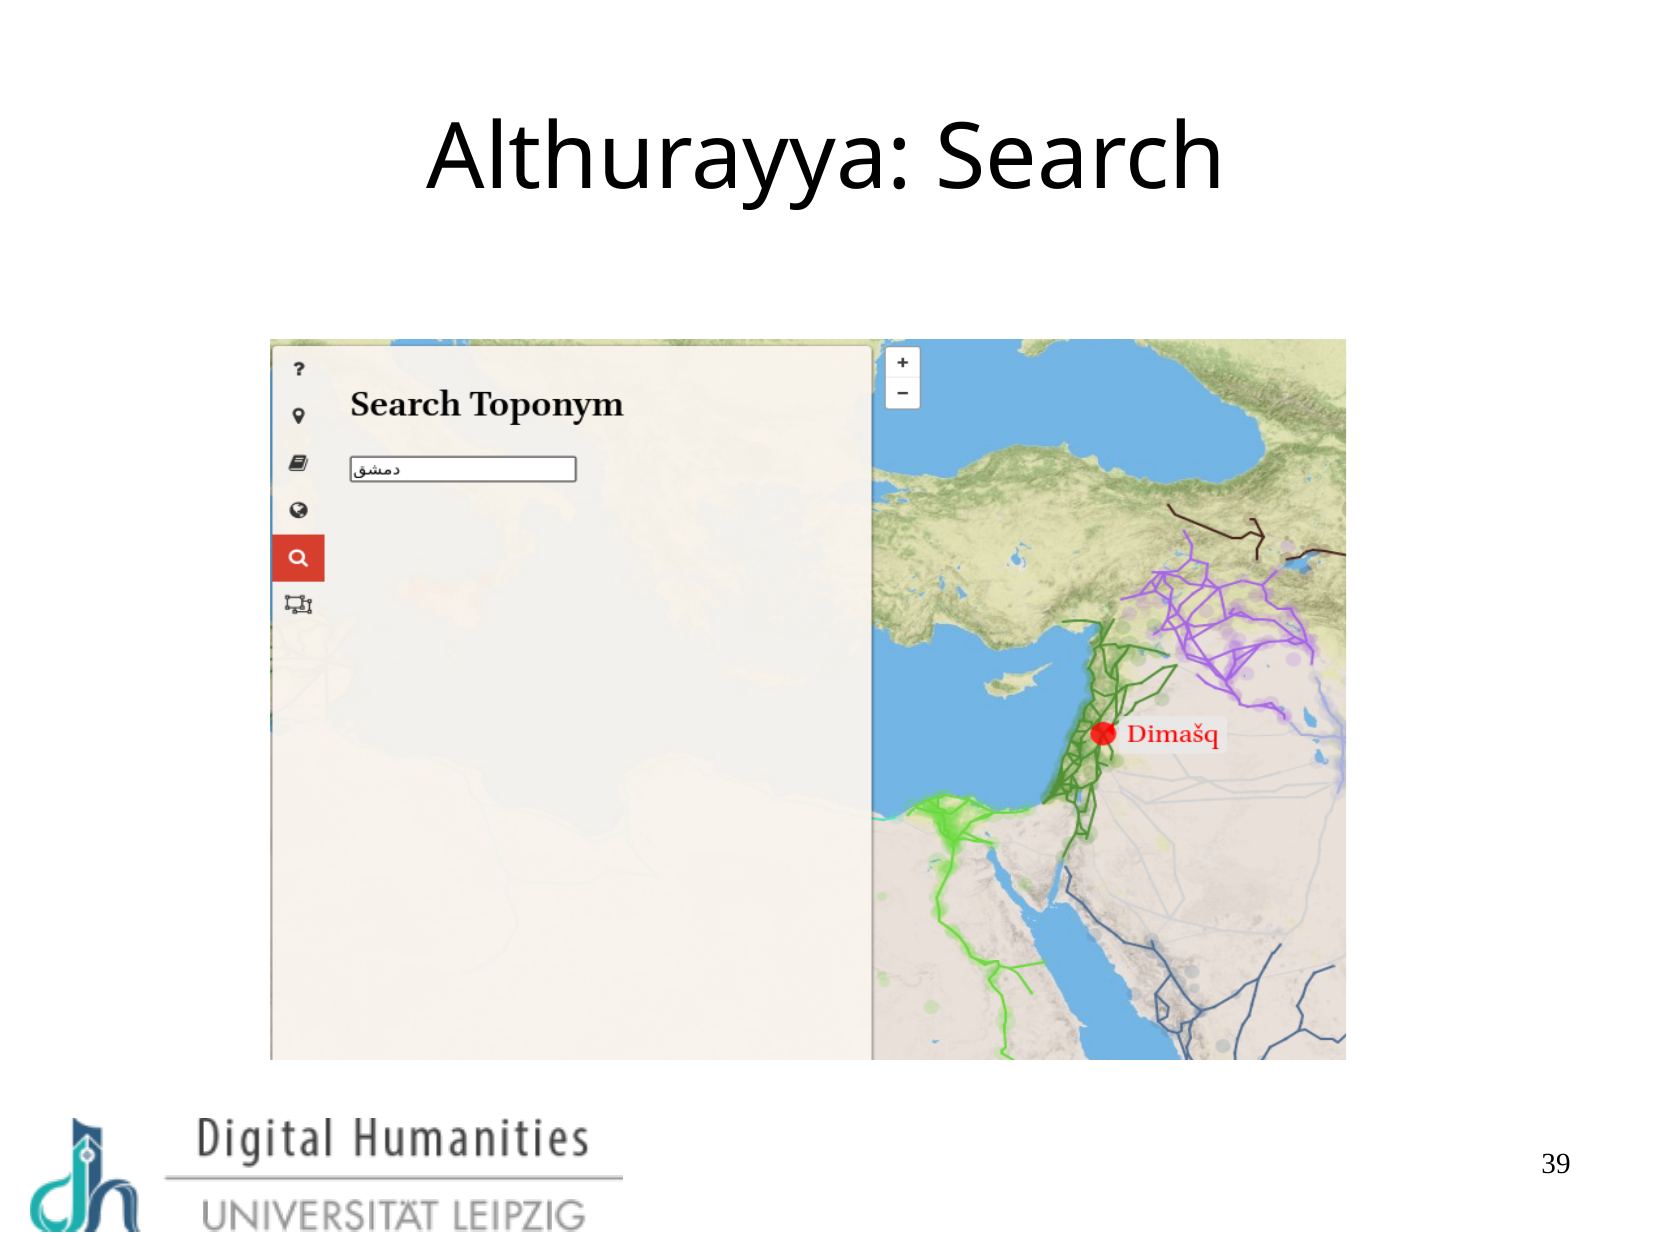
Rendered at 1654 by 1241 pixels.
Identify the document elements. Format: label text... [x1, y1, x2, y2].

picture [30, 1118, 623, 1232]
picture [270, 339, 1347, 1060]
title Althurayya: Search [82, 25, 1571, 281]
